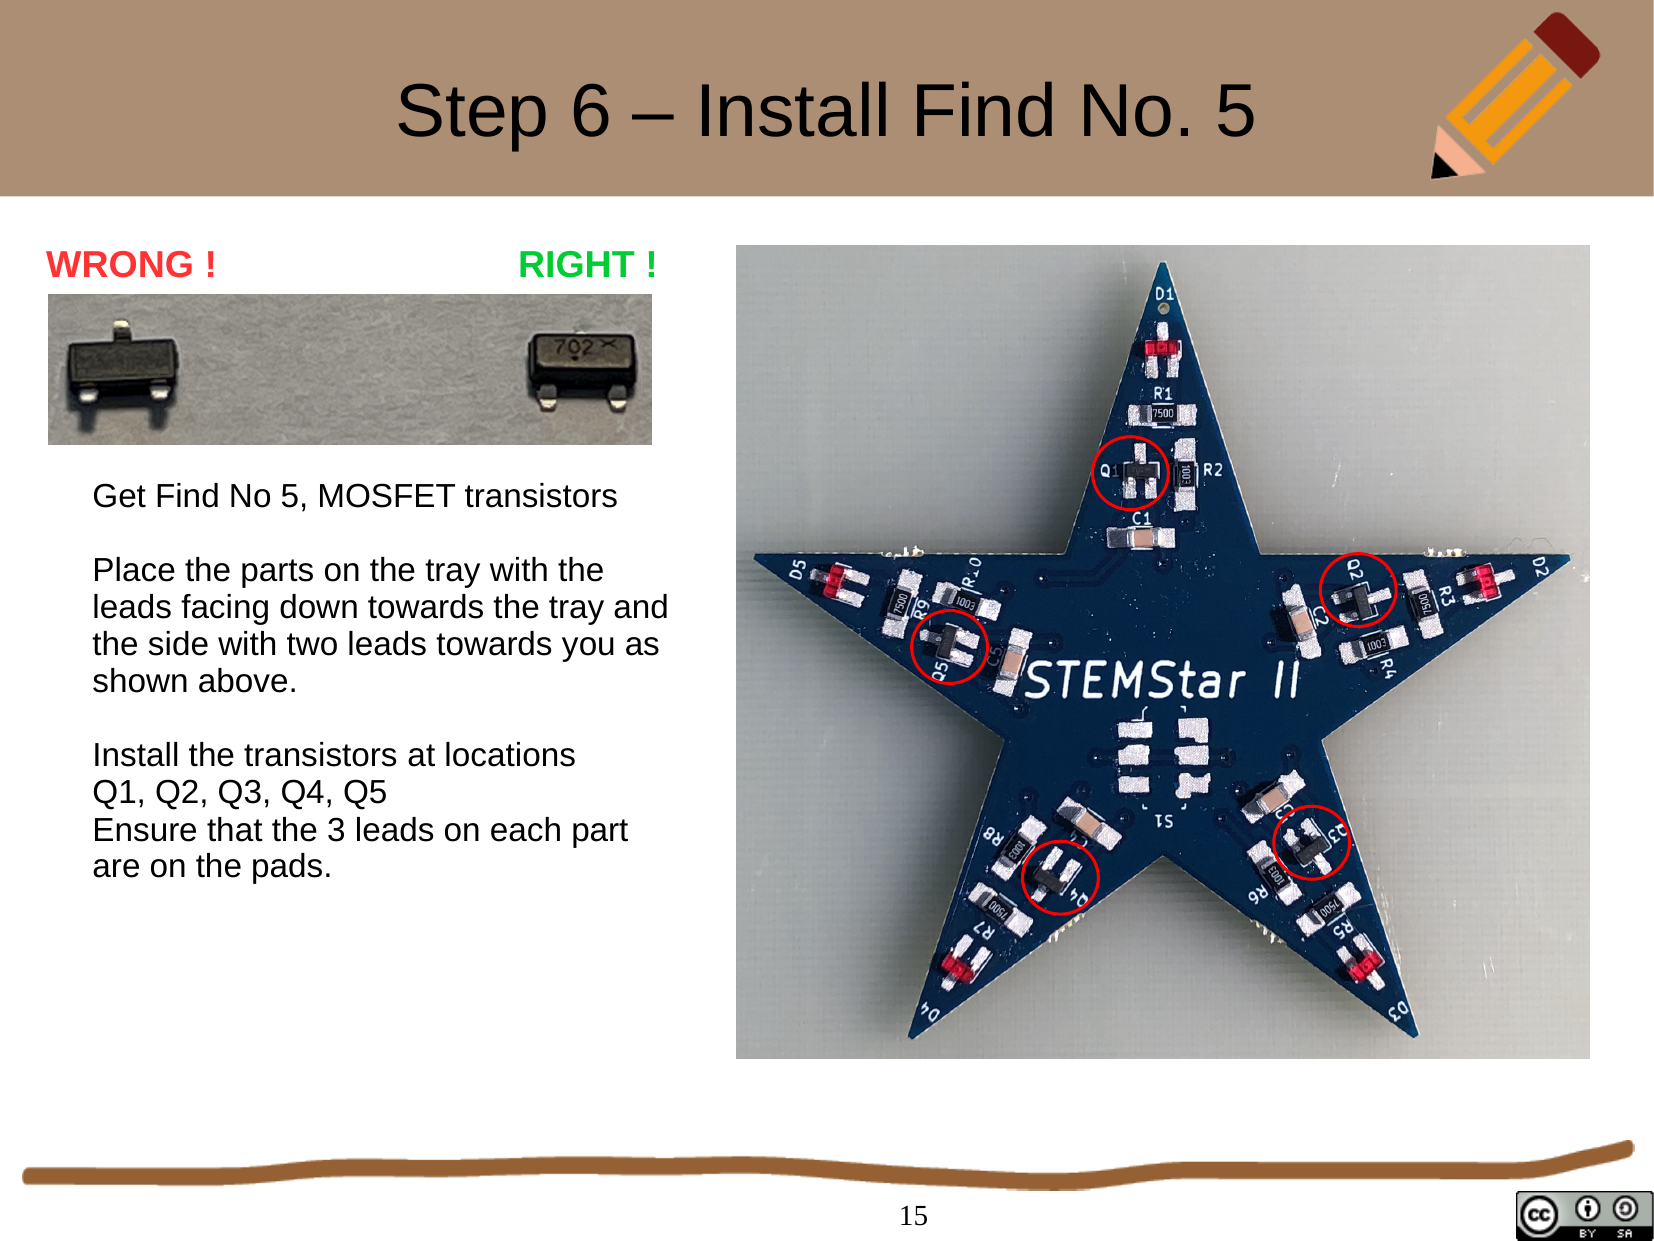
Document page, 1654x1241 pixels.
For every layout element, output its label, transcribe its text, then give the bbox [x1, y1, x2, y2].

text_box Get Find No 5, MOSFET transistors Place the parts on the tray with the leads facing down towards the tray and the side with two leads towards you as shown above. Install the transistors at locations Q1, Q2, Q3, Q4, Q5 Ensure that the 3 leads on each part are on the pads. [42, 470, 690, 896]
picture [22, 1140, 1654, 1241]
picture [48, 294, 652, 445]
text_box RIGHT ! [503, 236, 710, 295]
text_box WRONG ! [31, 236, 238, 295]
picture [1430, 12, 1601, 181]
title Step 6 – Install Find No. 5 [82, 49, 1571, 172]
picture [736, 245, 1590, 1059]
